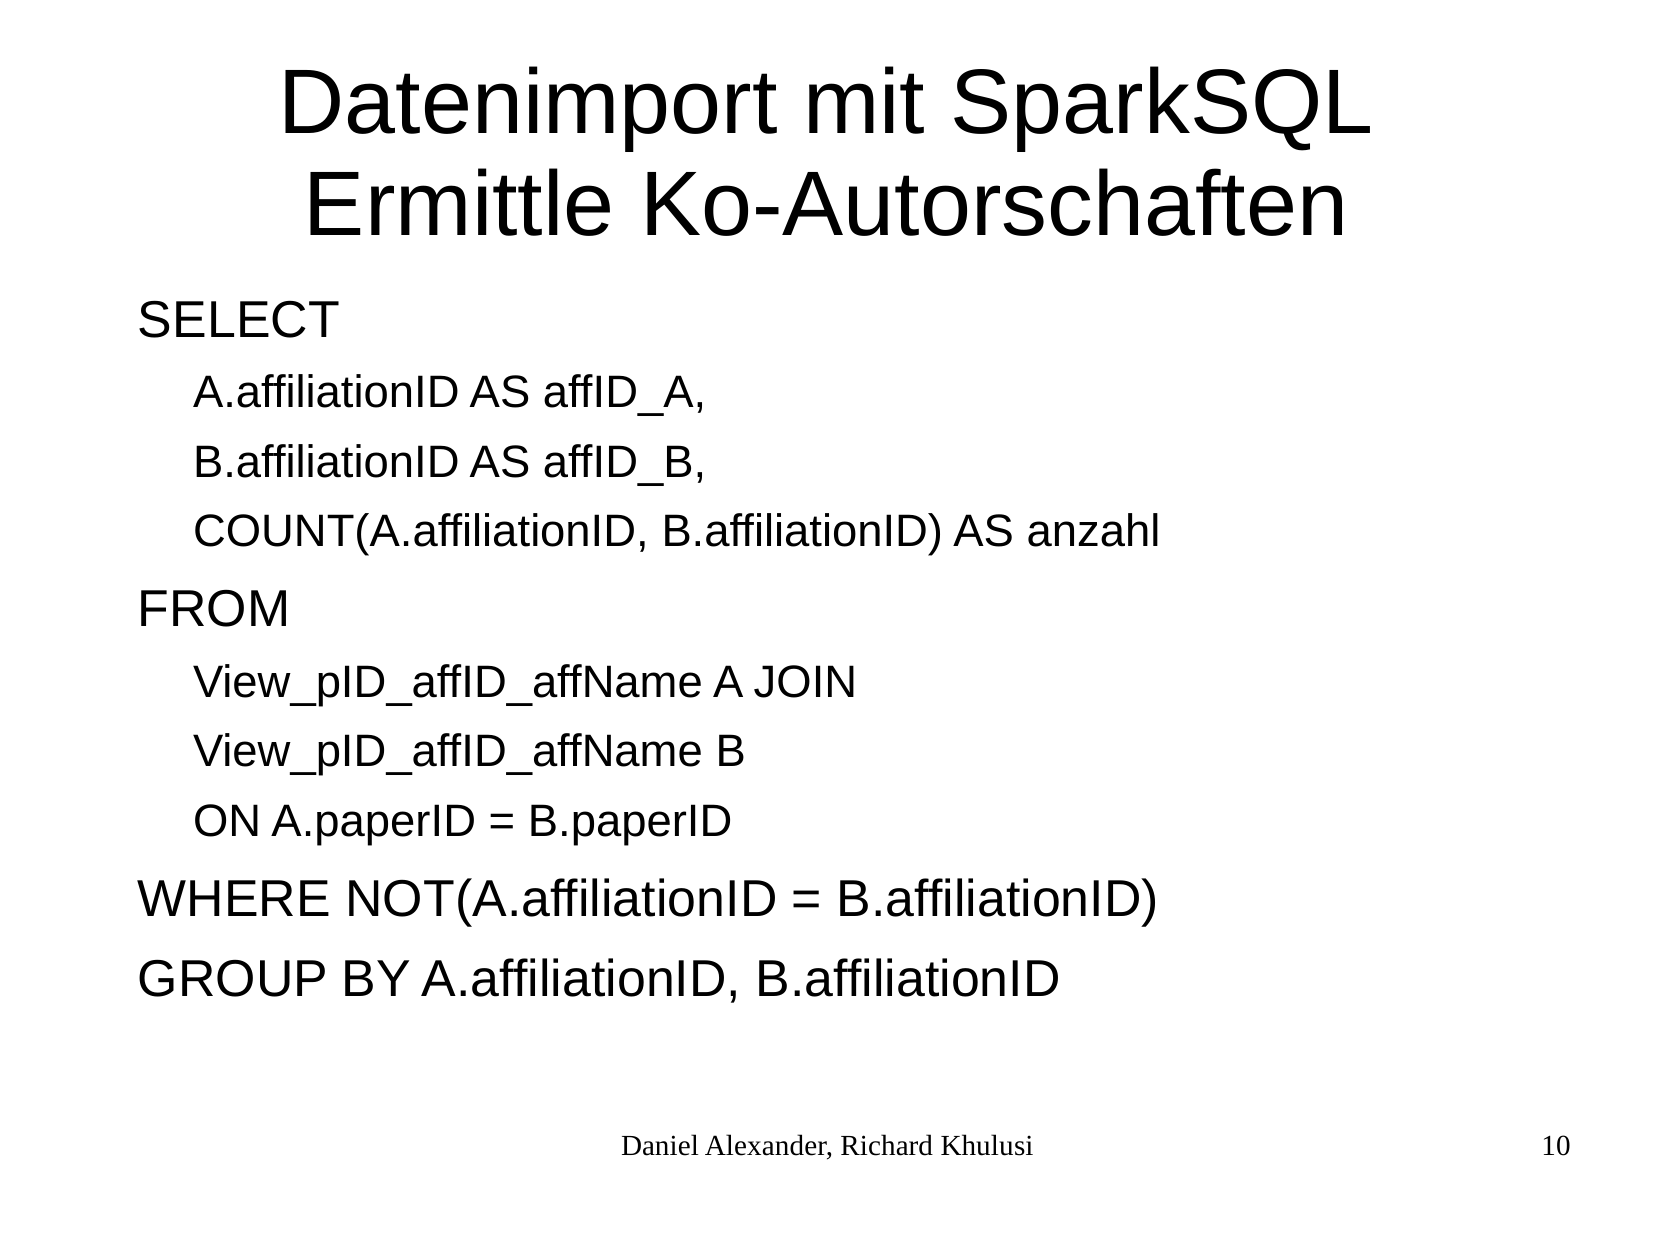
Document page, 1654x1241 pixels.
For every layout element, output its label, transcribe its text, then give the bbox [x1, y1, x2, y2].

list SELECT A.affiliationID AS affID_A, B.affiliationID AS affID_B, COUNT(A.affiliationID, B.affiliationID) AS anzahl FROM View_pID_affID_affName A JOIN View_pID_affID_affName B ON A.paperID = B.paperID WHERE NOT(A.affiliationID = B.affiliationID) GROUP BY A.affiliationID, B.affiliationID [82, 290, 1571, 1010]
title Datenimport mit SparkSQL Ermittle Ko-Autorschaften [82, 49, 1571, 257]
